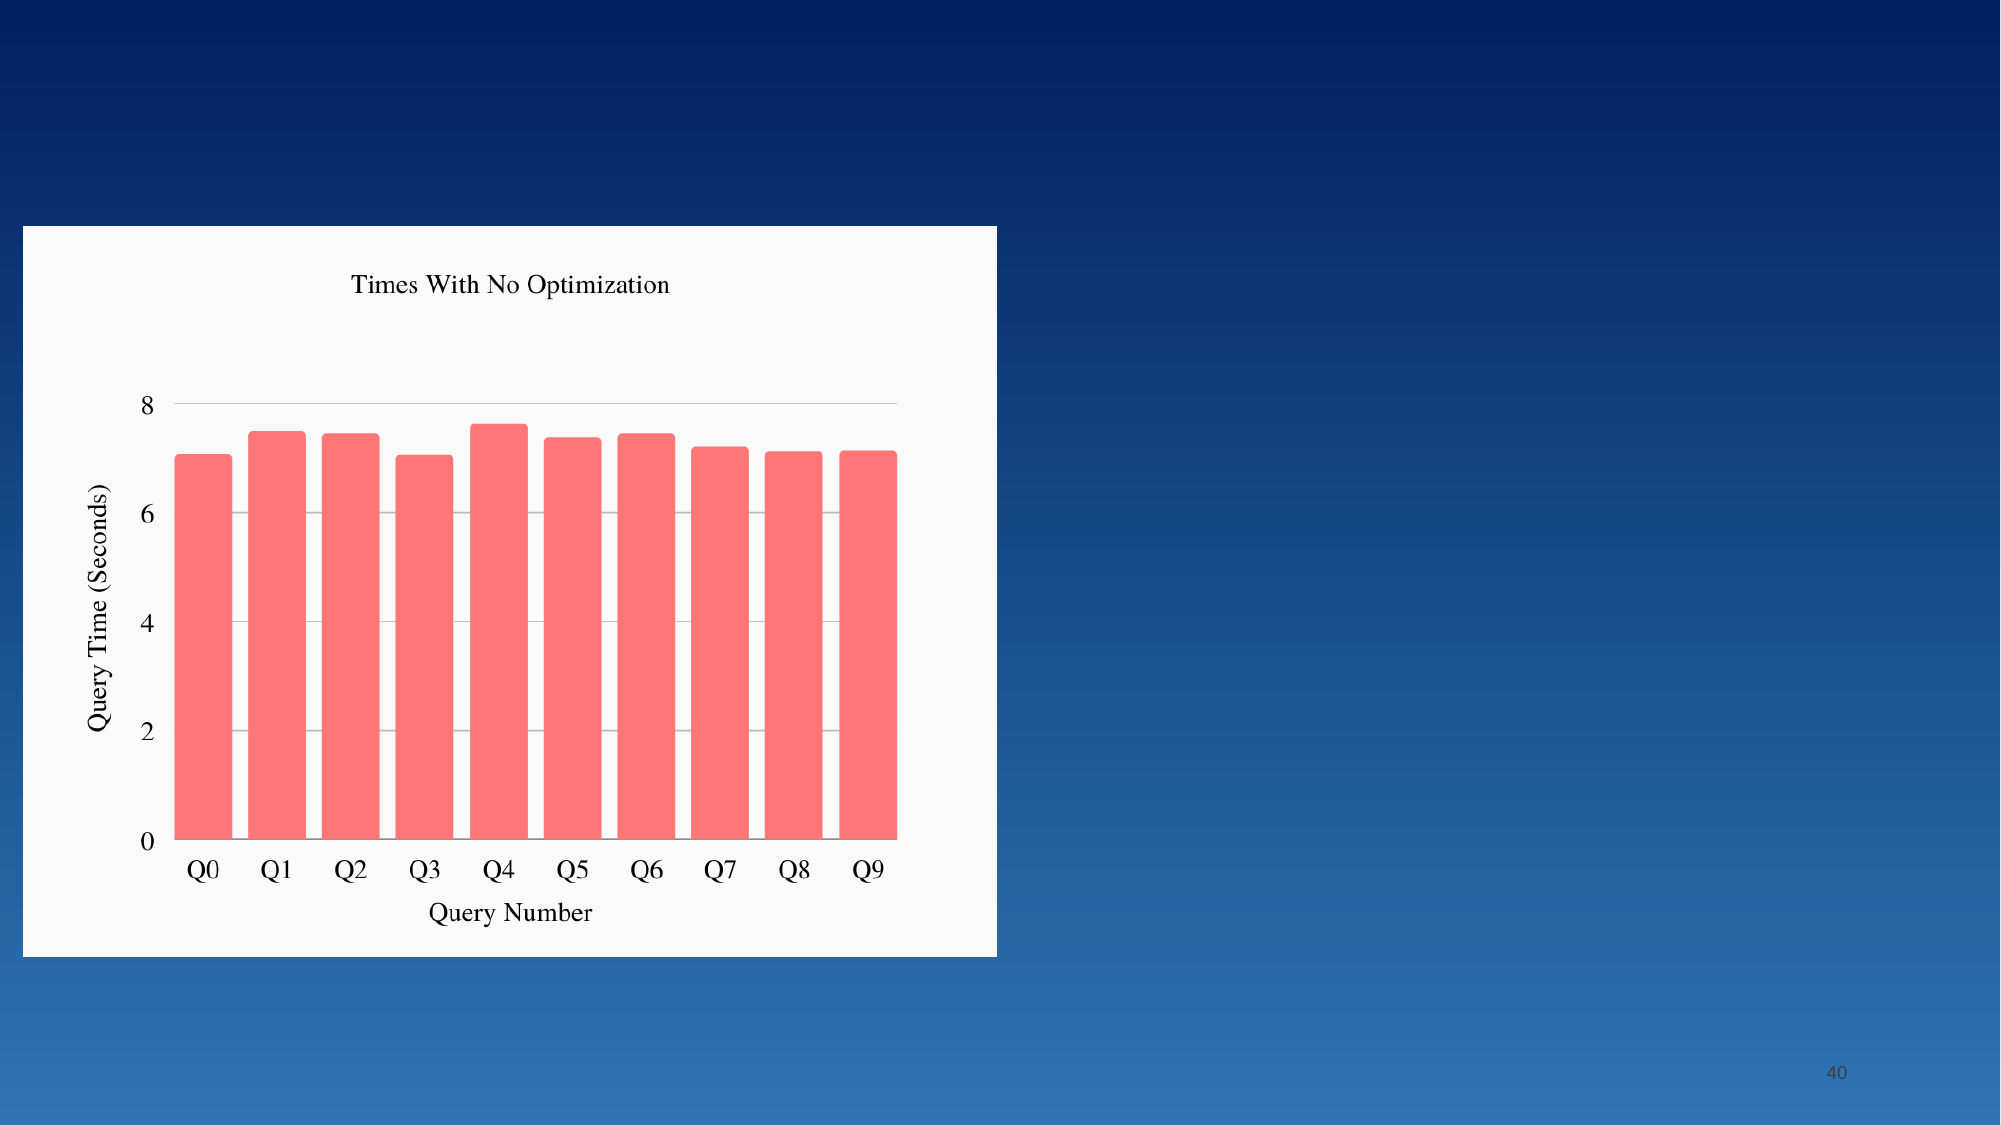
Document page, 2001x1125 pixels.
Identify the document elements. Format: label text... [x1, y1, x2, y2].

picture [23, 226, 997, 957]
slide_number 40 [1412, 1042, 1863, 1103]
